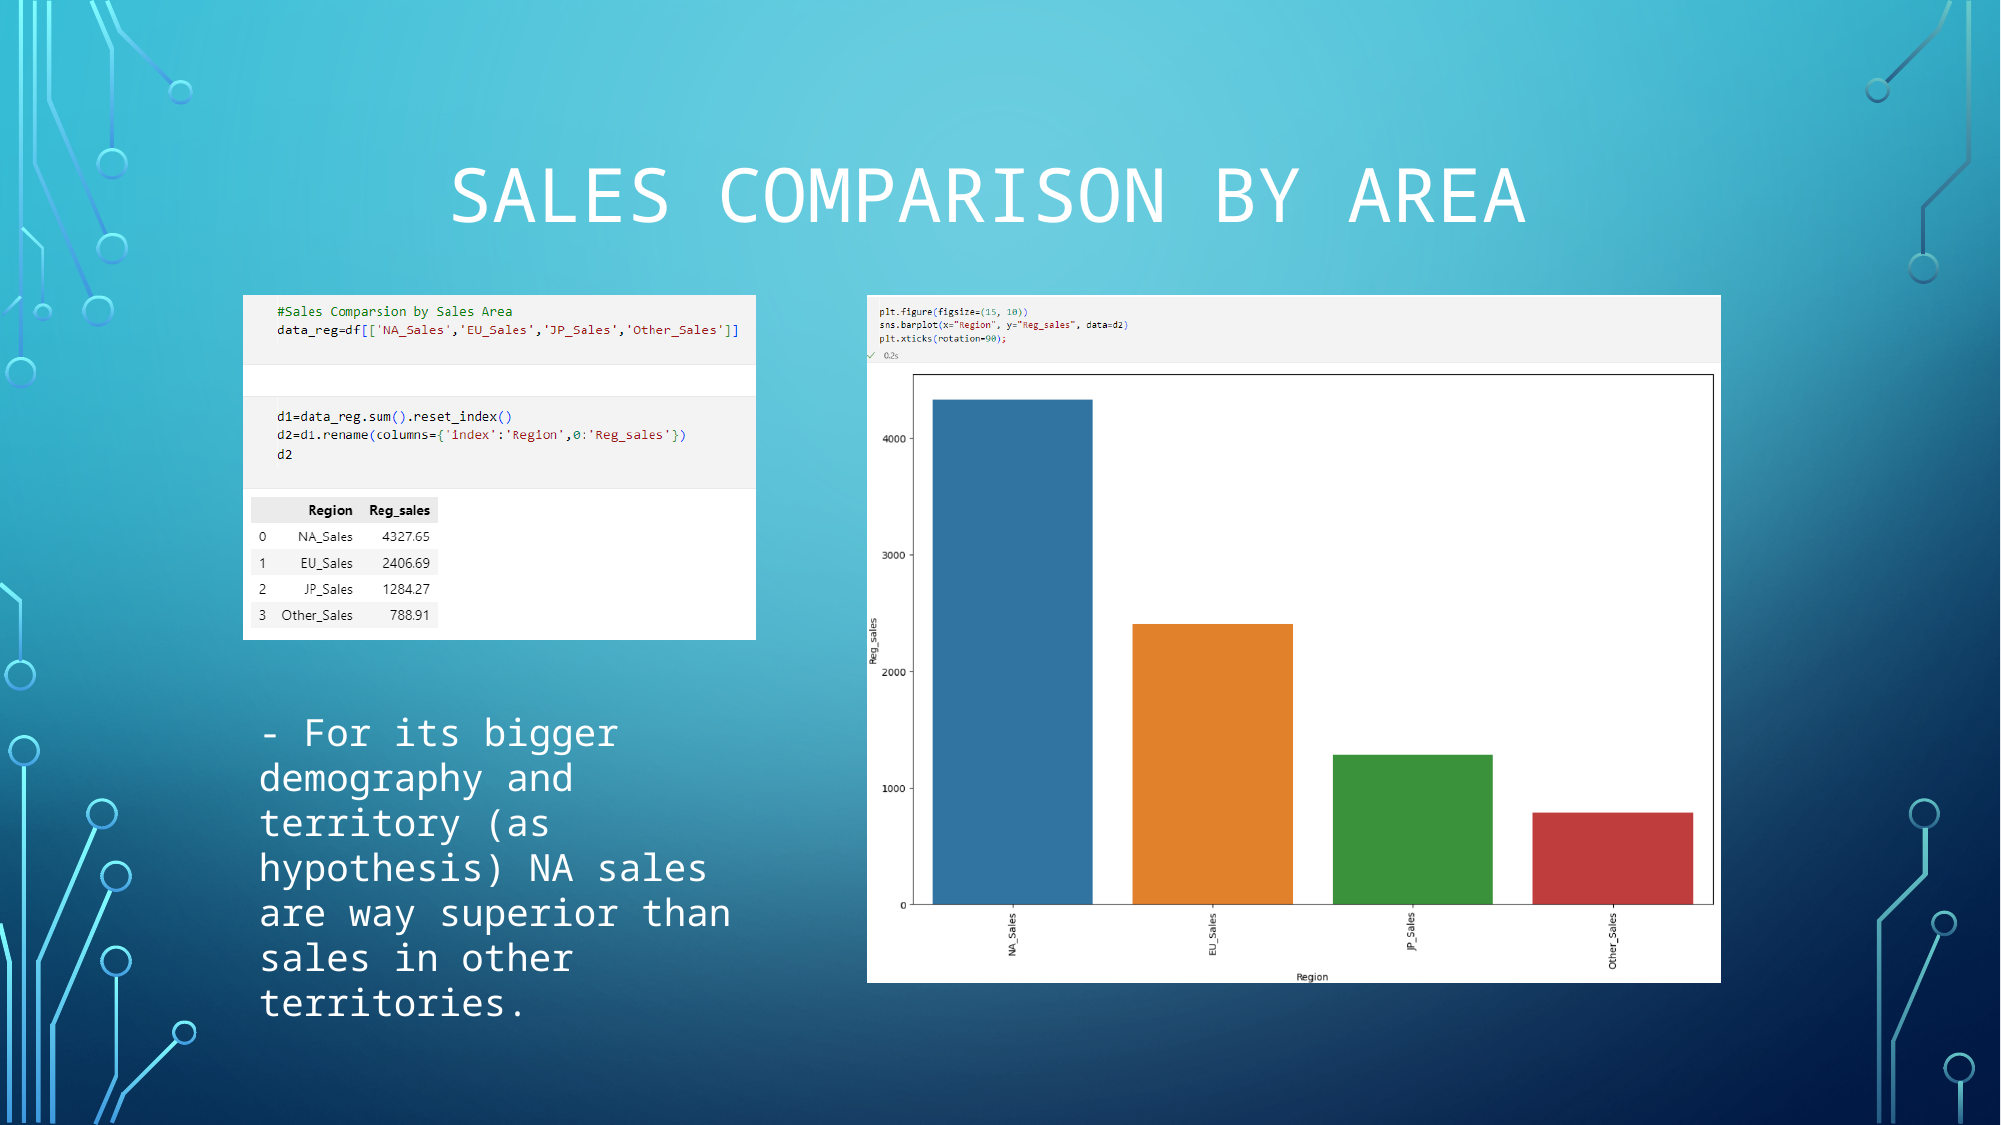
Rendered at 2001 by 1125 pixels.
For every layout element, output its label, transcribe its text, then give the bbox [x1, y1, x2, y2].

picture [243, 295, 756, 640]
text_box - For its bigger demography and territory (as hypothesis) NA sales are way superior than sales in other territories. [243, 701, 798, 990]
picture [867, 295, 1721, 984]
title Sales Comparison by Area [432, 76, 2000, 320]
